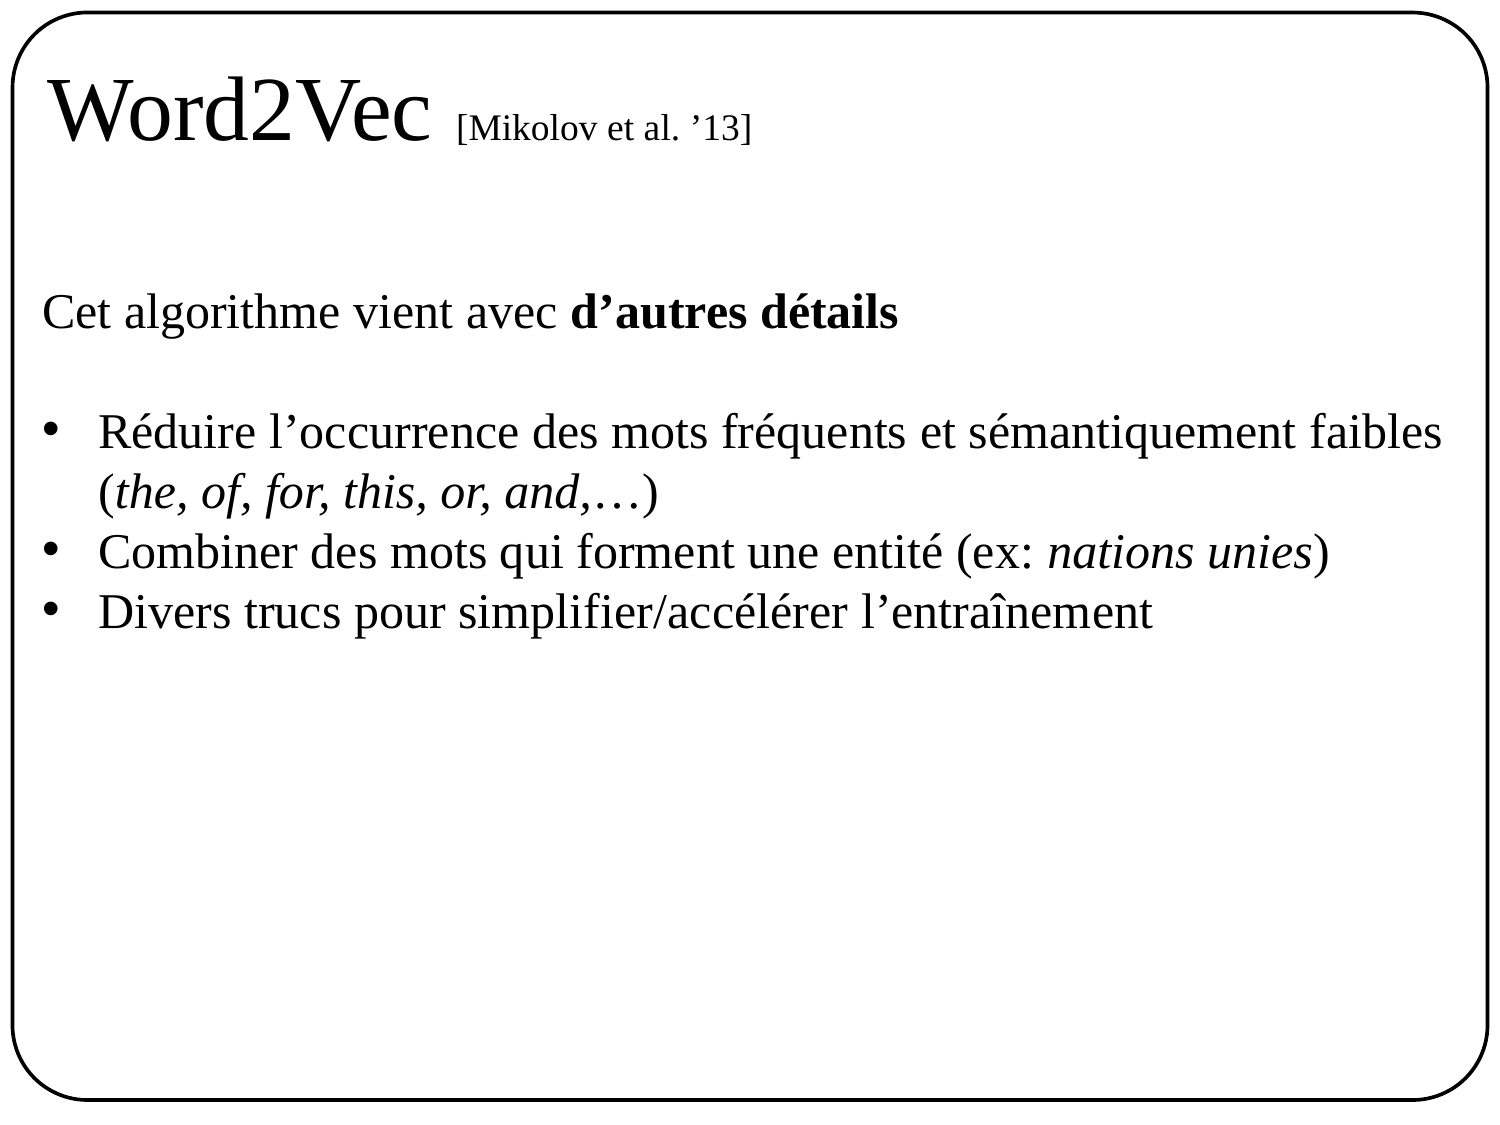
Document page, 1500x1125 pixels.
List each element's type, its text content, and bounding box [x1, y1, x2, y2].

text_box Cet algorithme vient avec d’autres détails Réduire l’occurrence des mots fréquents et sémantiquement faibles (the, of, for, this, or, and,…) Combiner des mots qui forment une entité (ex: nations unies) Divers trucs pour simplifier/accélérer l’entraînement [27, 271, 1500, 707]
title Word2Vec [Mikolov et al. ’13] [32, 10, 1308, 198]
